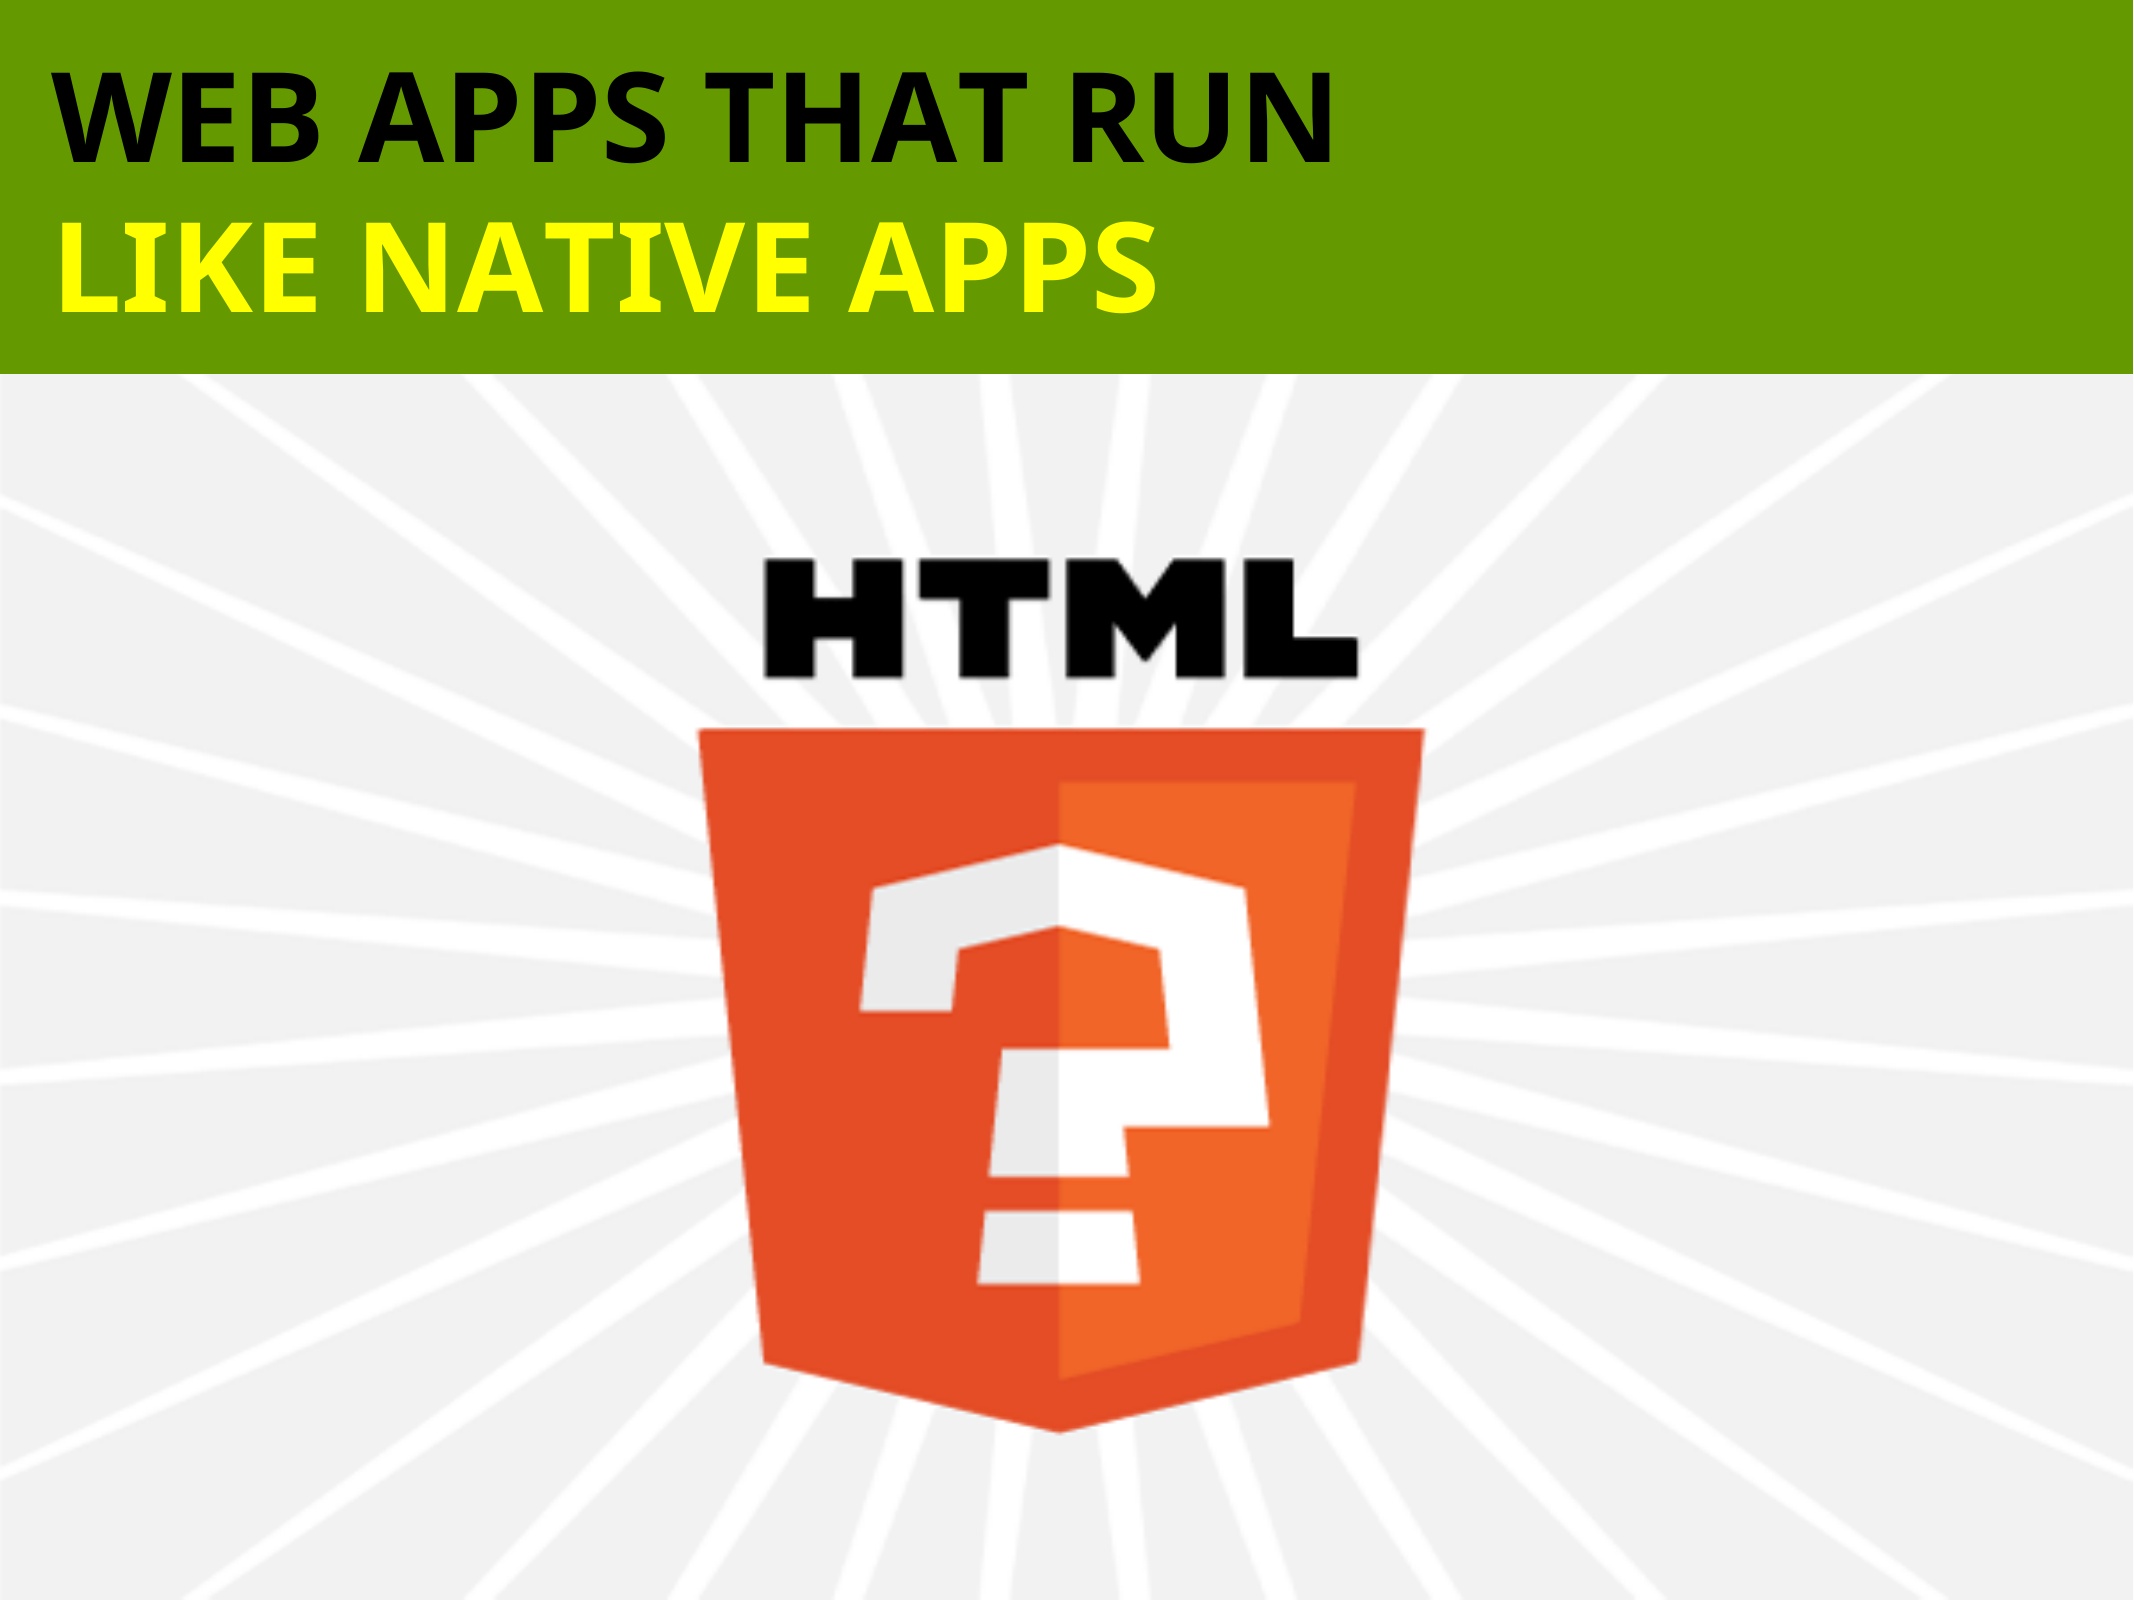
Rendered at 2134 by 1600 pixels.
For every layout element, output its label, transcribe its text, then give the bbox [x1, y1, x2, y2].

picture [0, 374, 2134, 1600]
text_box WEB APPS THAT RUN LIKE NATIVE APPS [41, 37, 2063, 374]
